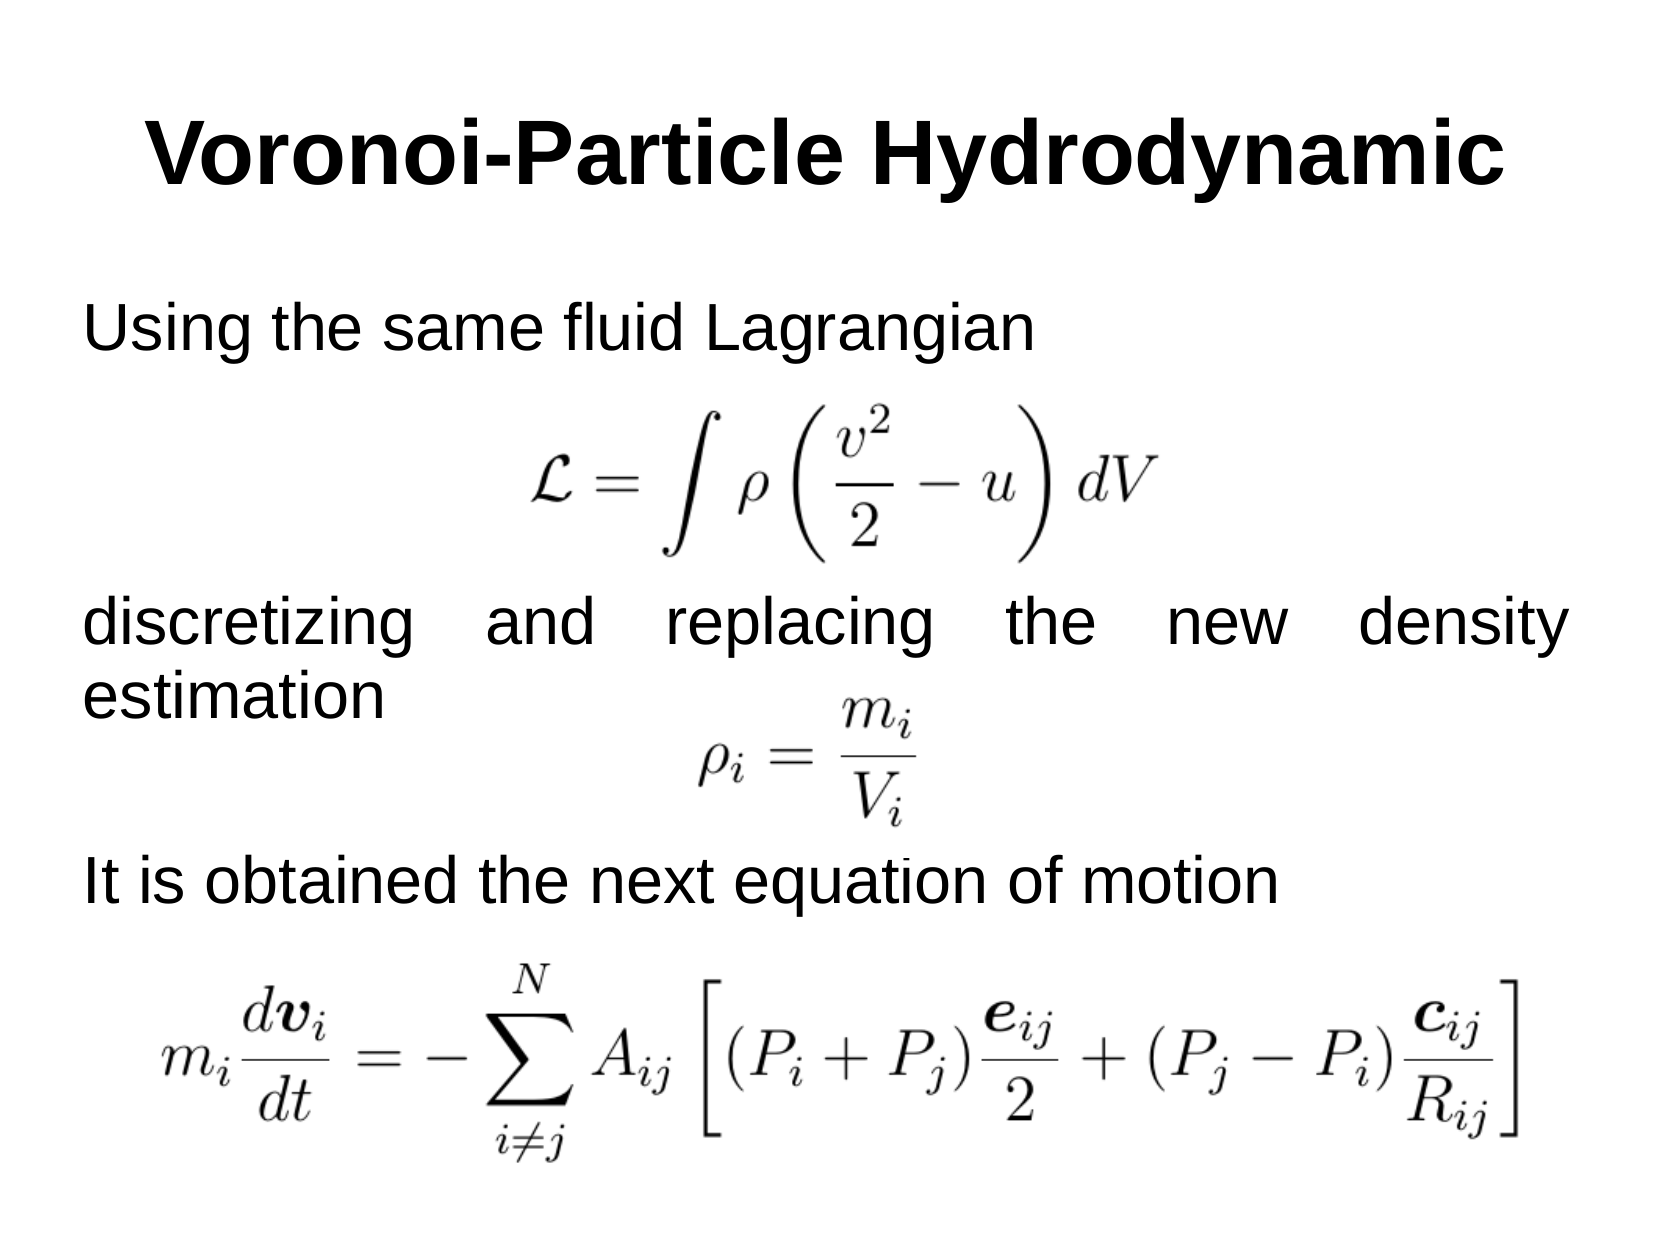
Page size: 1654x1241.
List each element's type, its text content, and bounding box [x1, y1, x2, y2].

picture [156, 945, 1534, 1177]
picture [509, 375, 1171, 584]
title Voronoi-Particle Hydrodynamic [82, 49, 1571, 257]
picture [675, 666, 943, 858]
list Using the same fluid Lagrangian discretizing and replacing the new density estimation It is obtained the next equation of motion [82, 290, 1571, 1241]
